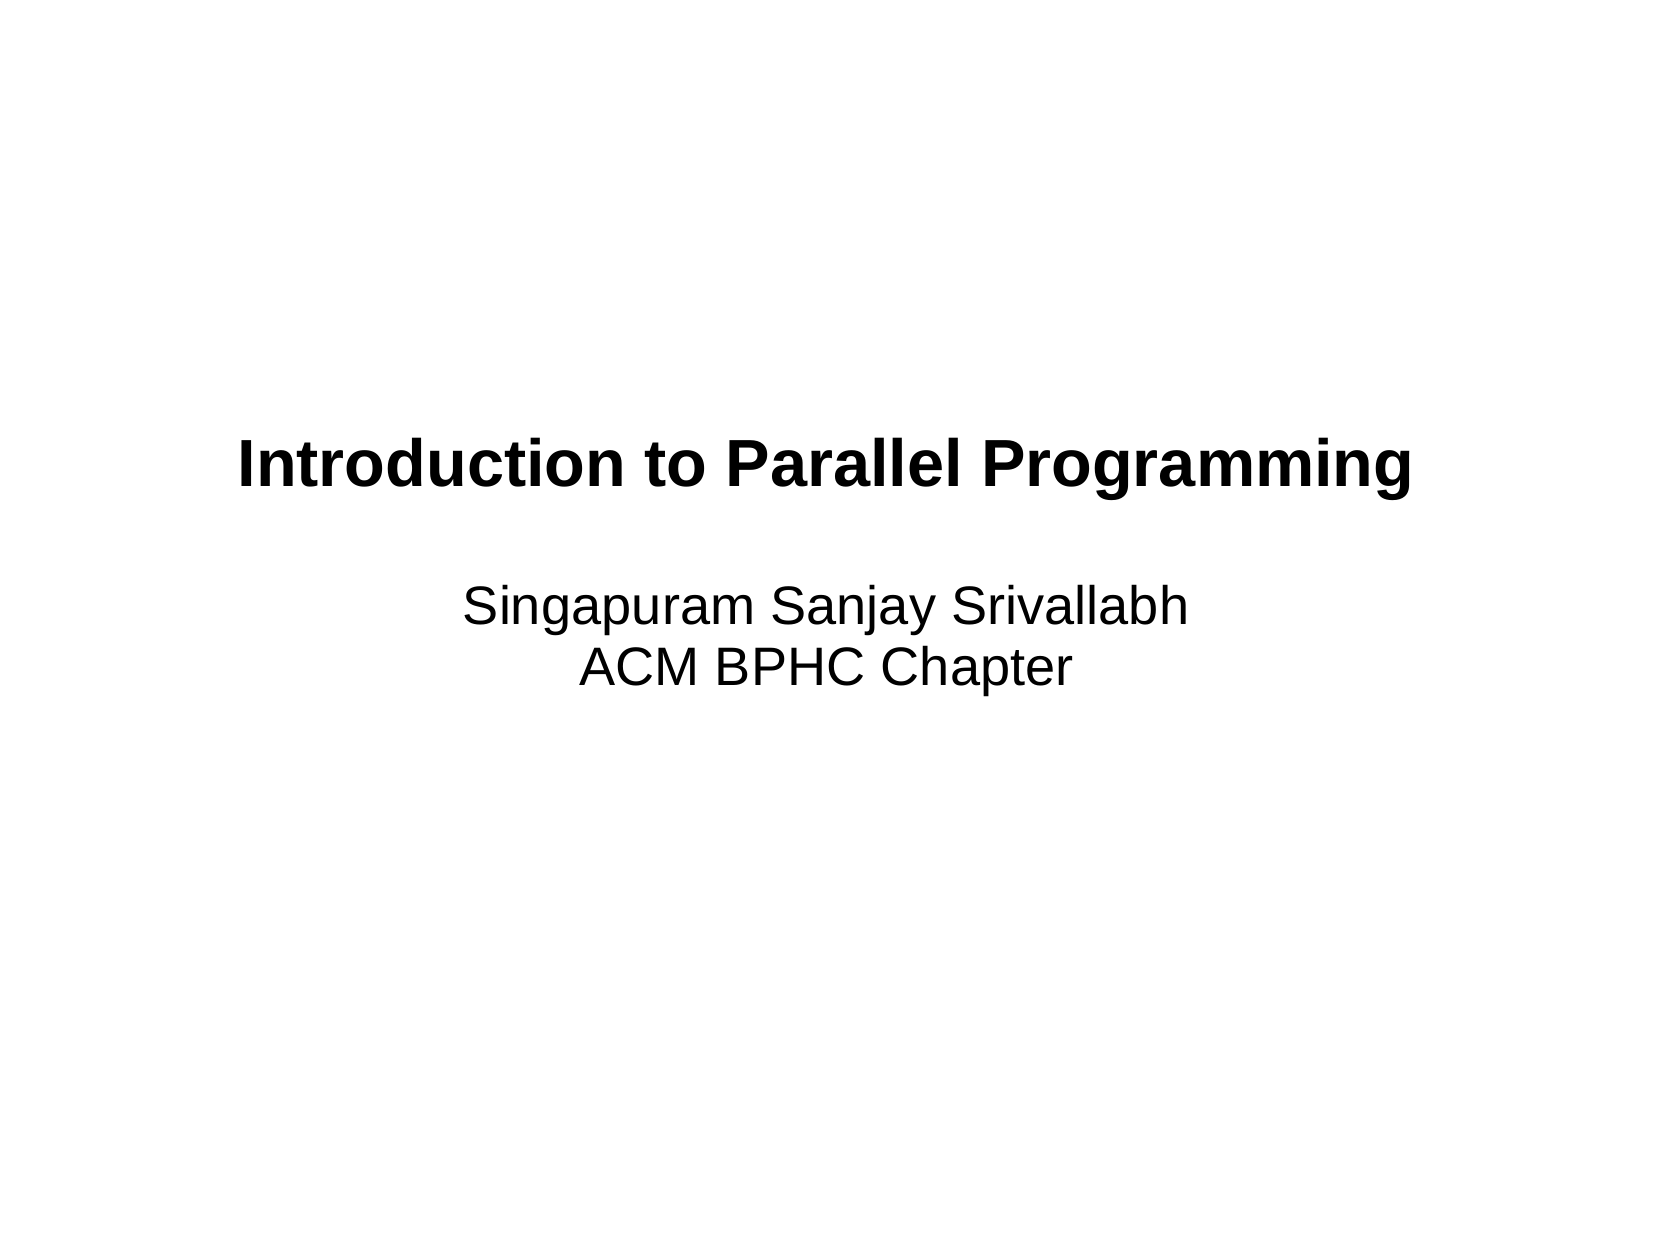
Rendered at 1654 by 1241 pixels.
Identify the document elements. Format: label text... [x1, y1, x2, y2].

subtitle Introduction to Parallel Programming Singapuram Sanjay Srivallabh ACM BPHC Chapter [82, 49, 1571, 1134]
